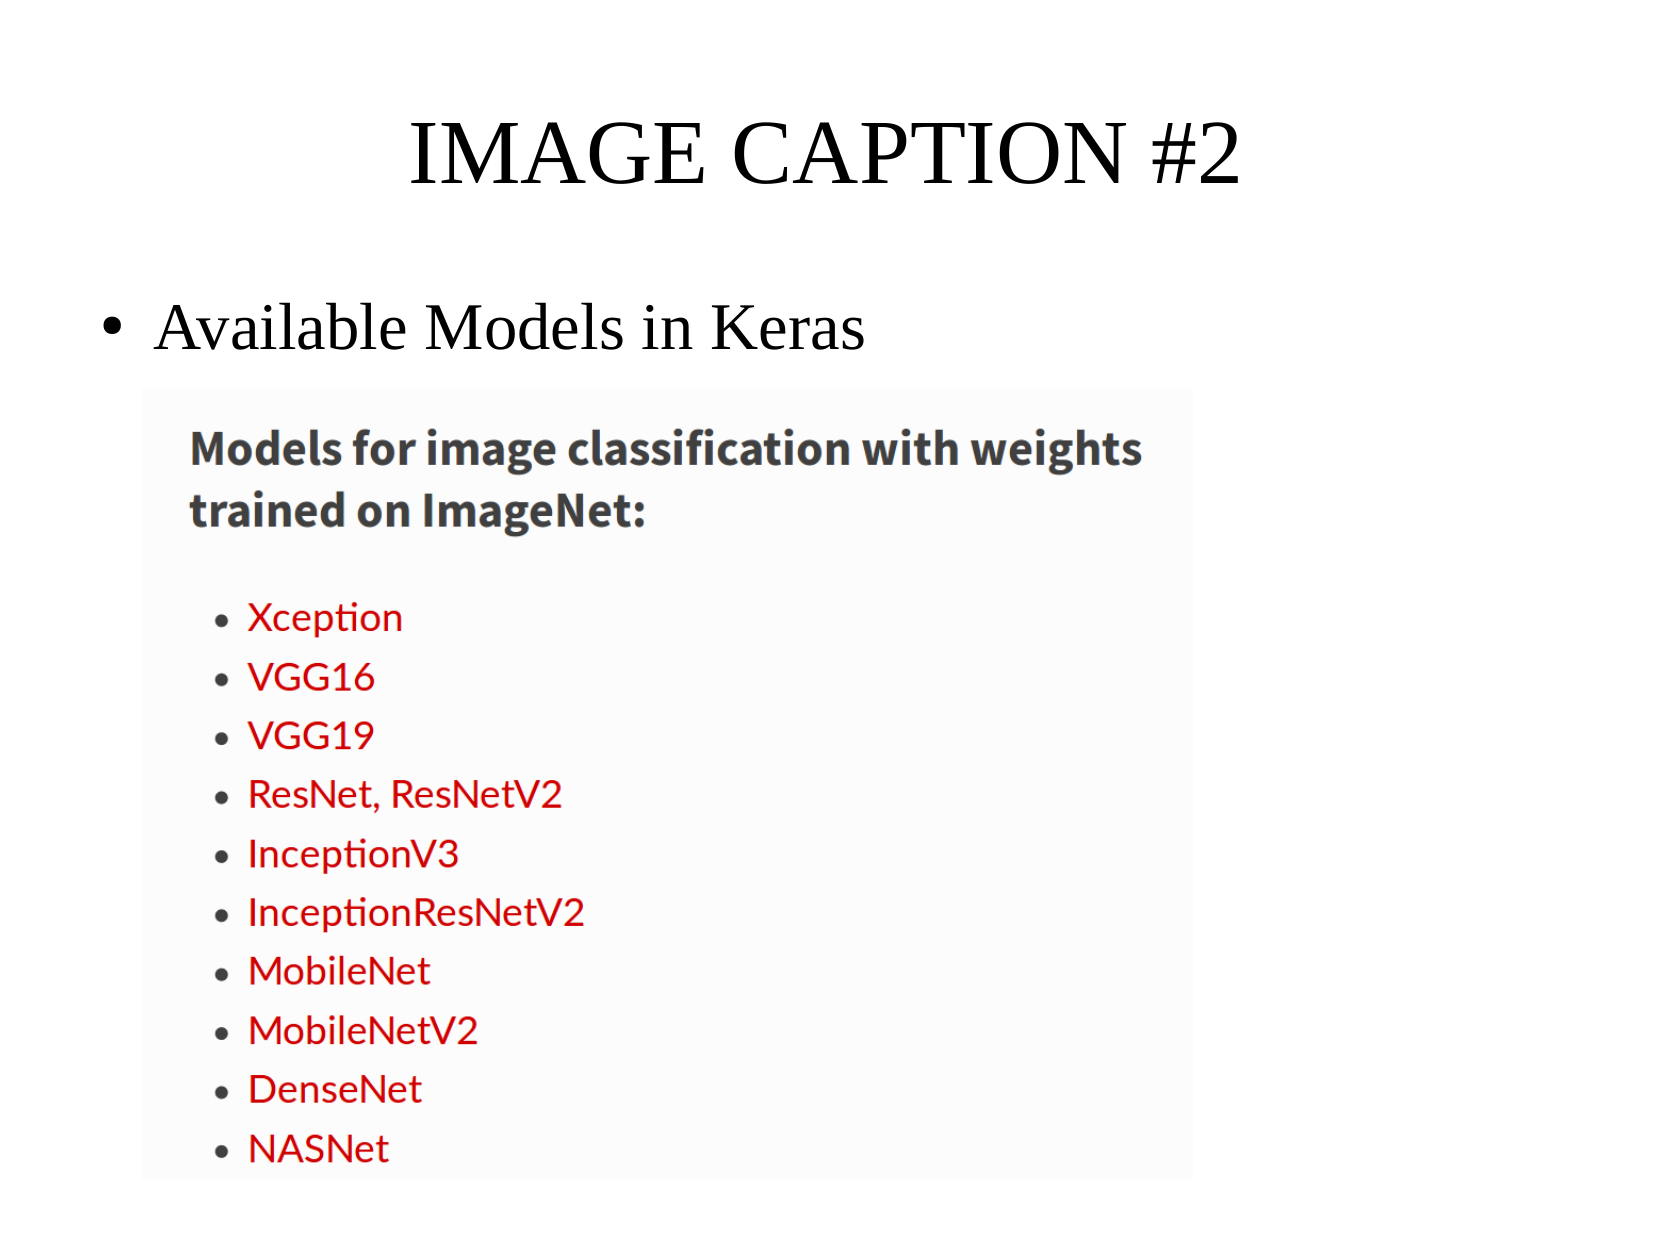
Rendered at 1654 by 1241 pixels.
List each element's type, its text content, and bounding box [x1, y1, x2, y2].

picture [141, 389, 1193, 1179]
list Available Models in Keras [82, 290, 1571, 1010]
title IMAGE CAPTION #2 [82, 49, 1571, 257]
